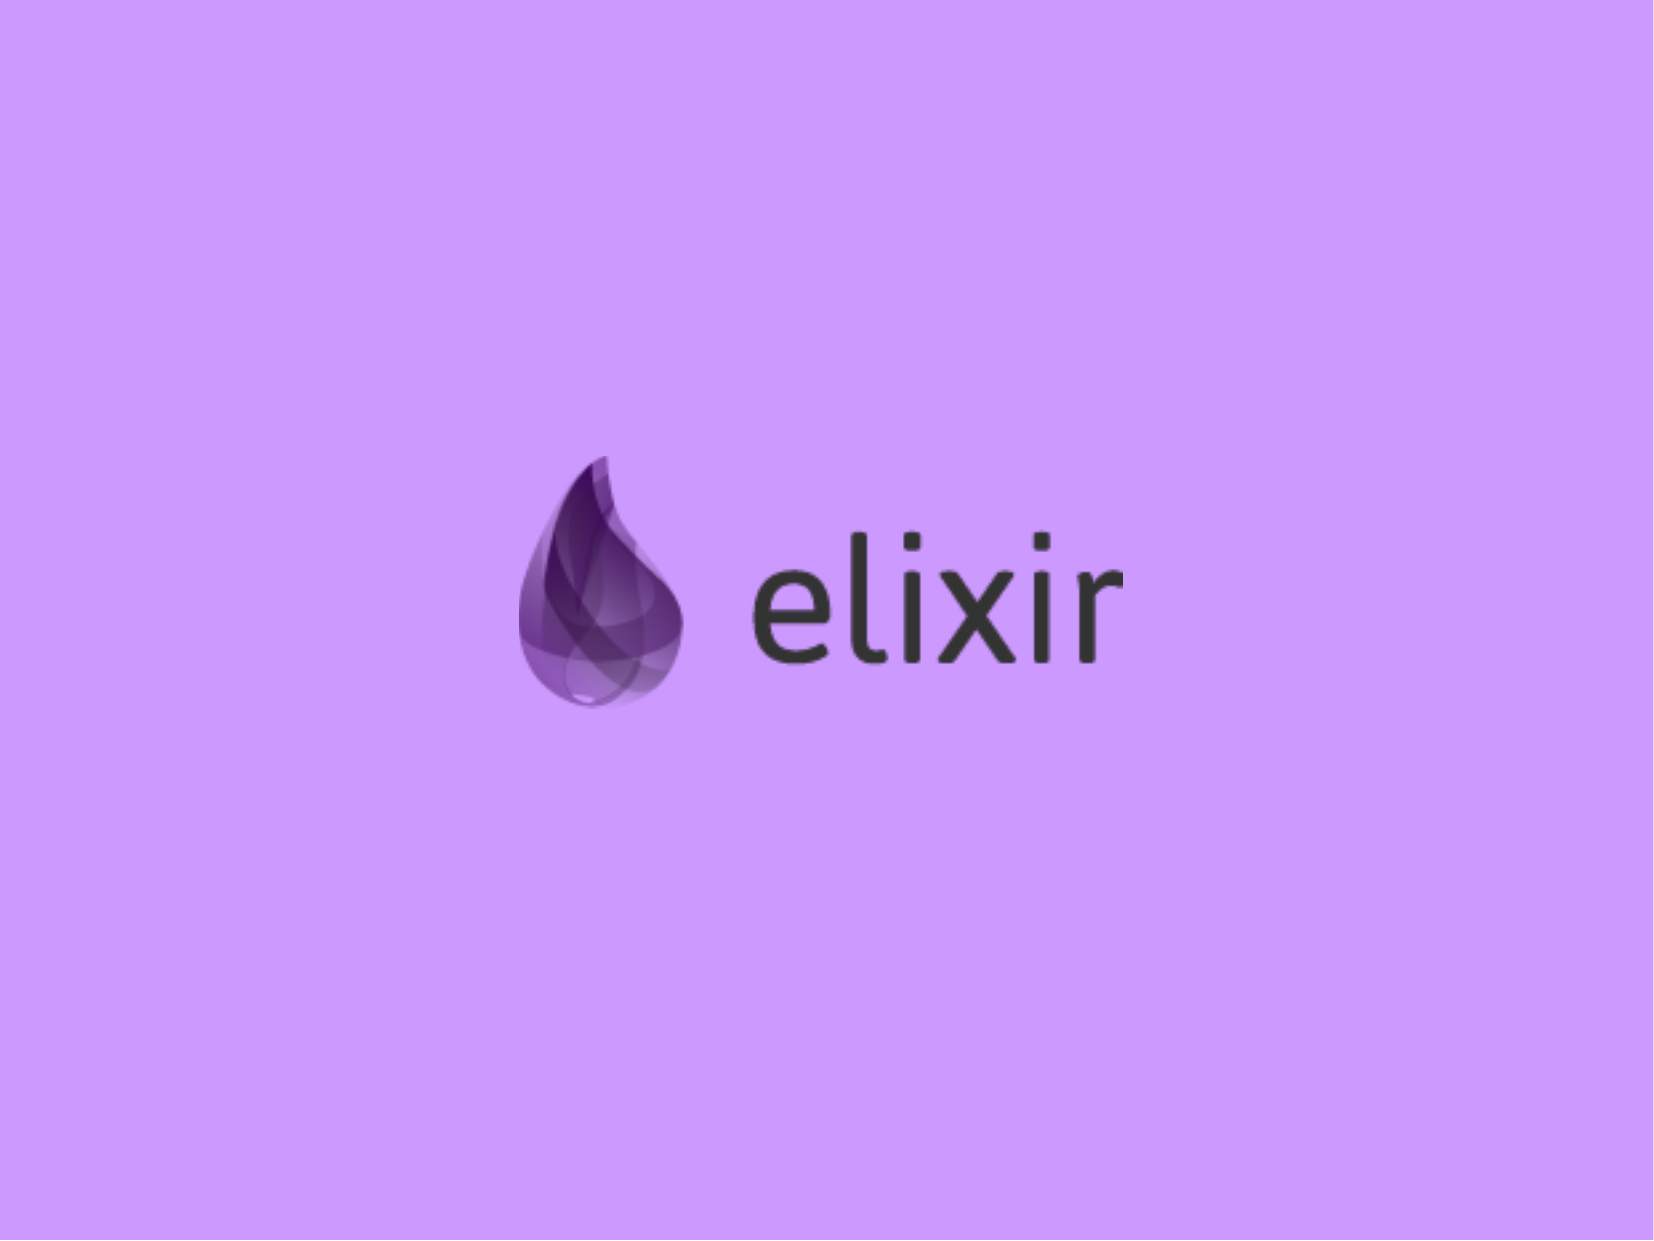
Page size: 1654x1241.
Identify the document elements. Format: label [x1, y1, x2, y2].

picture [519, 456, 1123, 709]
